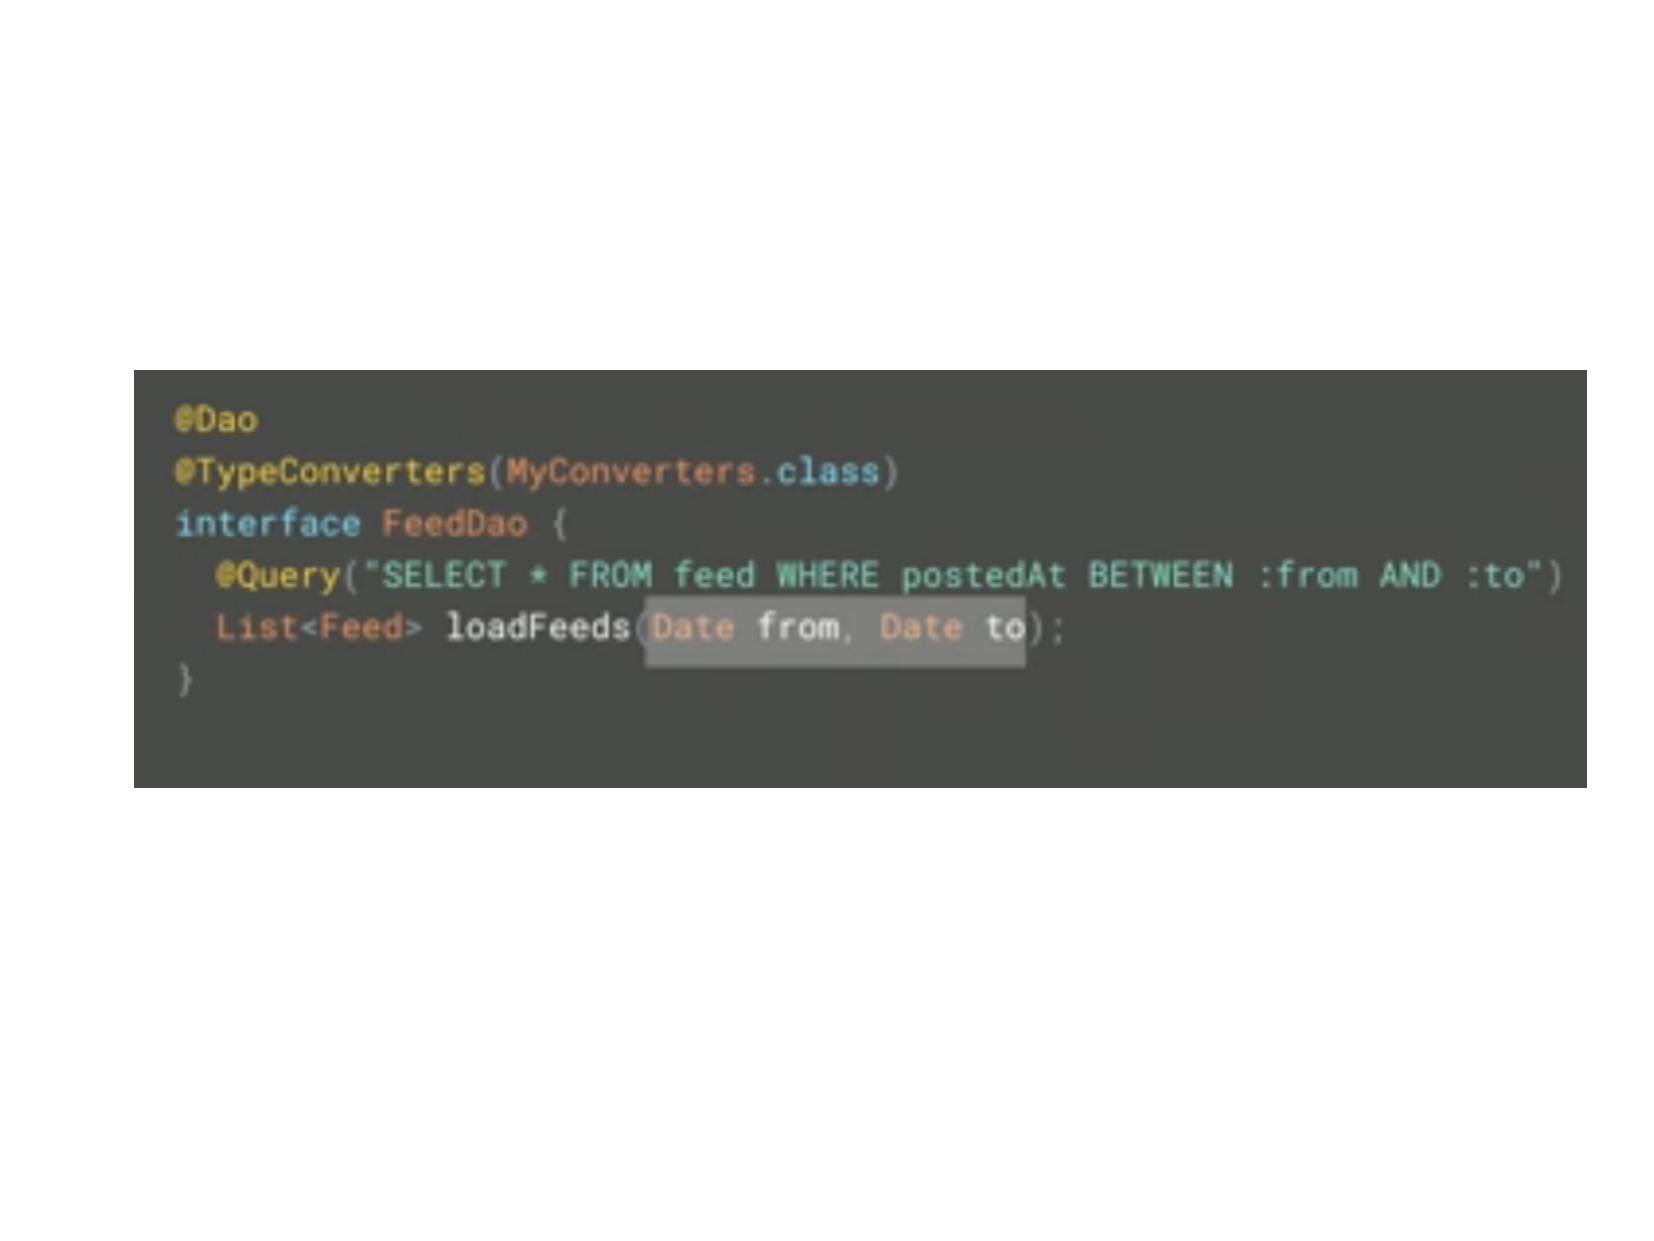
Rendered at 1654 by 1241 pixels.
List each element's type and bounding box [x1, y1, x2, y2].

picture [134, 370, 1587, 788]
